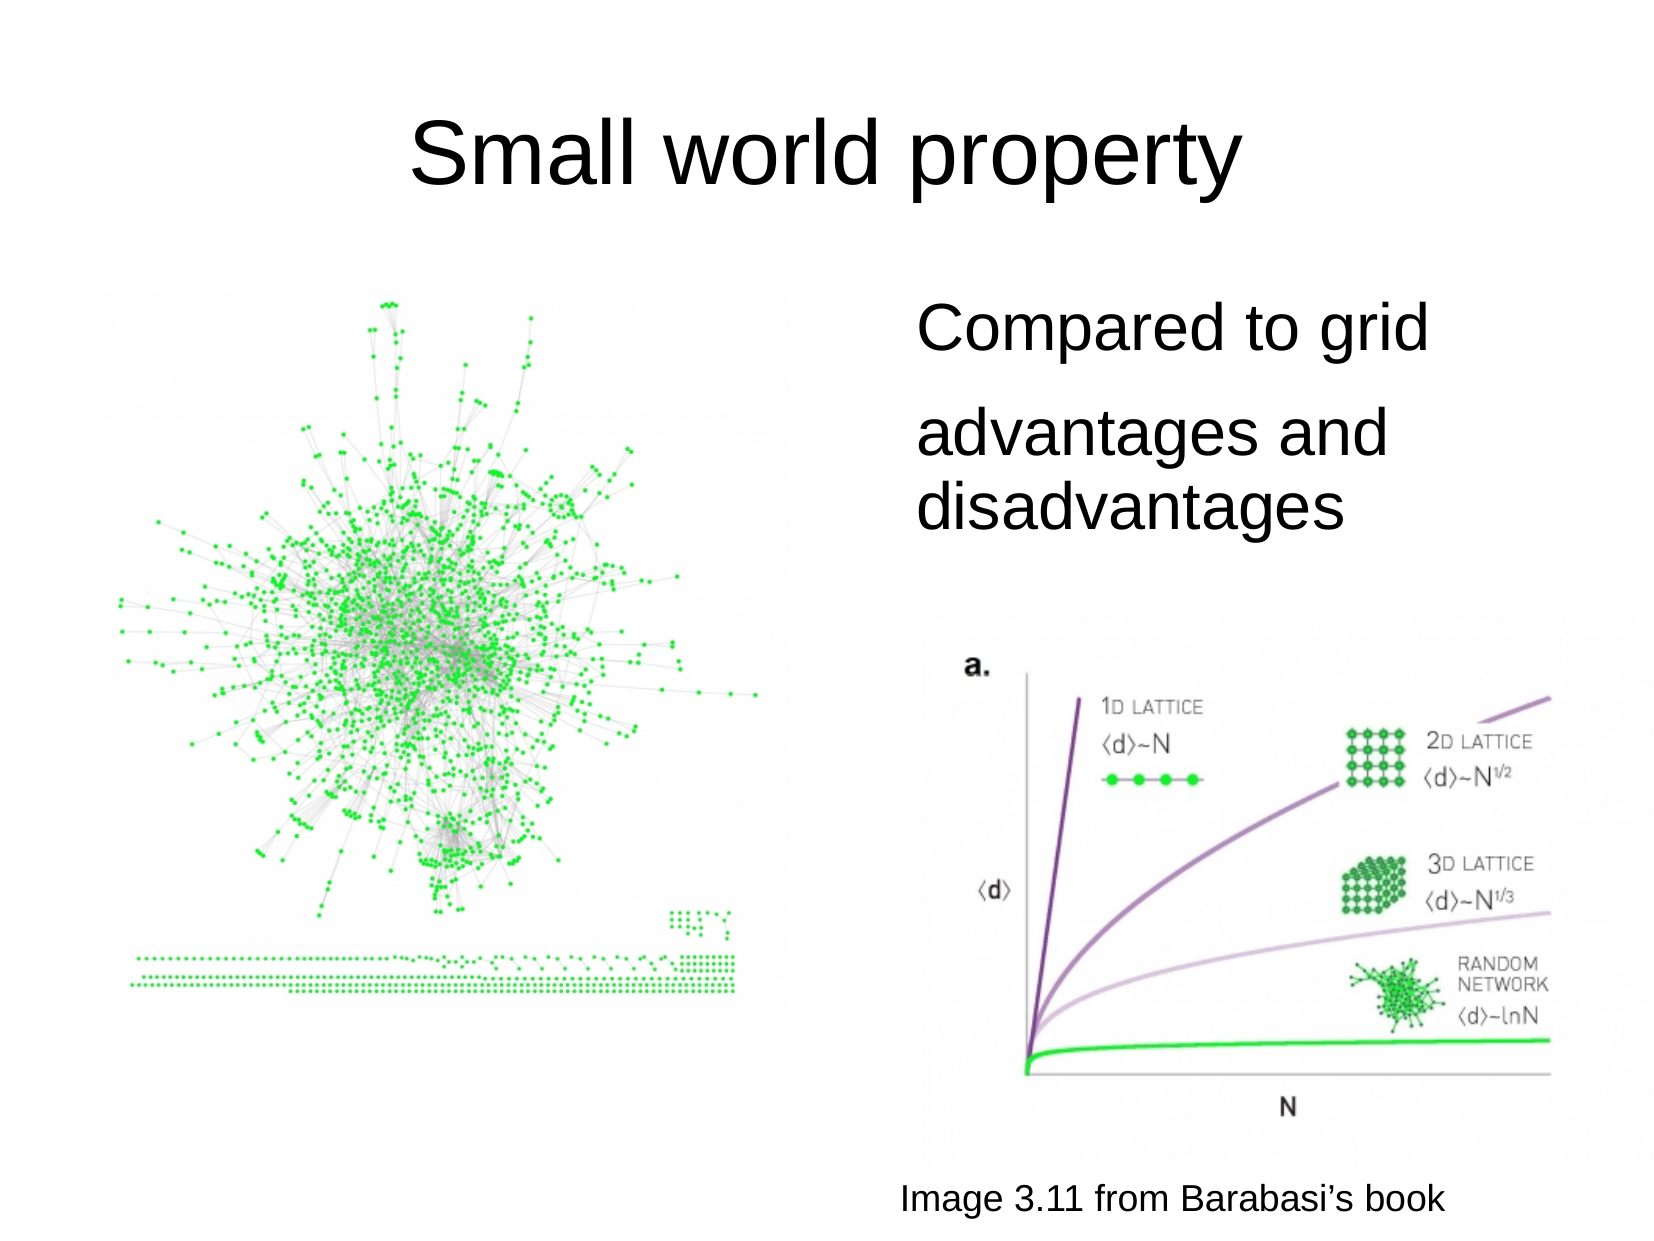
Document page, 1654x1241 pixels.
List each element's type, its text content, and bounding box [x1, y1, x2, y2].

text_box Image 3.11 from Barabasi’s book [885, 1170, 1654, 1227]
title Small world property [82, 49, 1571, 257]
picture [920, 614, 1654, 1170]
picture [102, 290, 790, 1010]
list Compared to grid advantages and disadvantages [845, 290, 1572, 1010]
